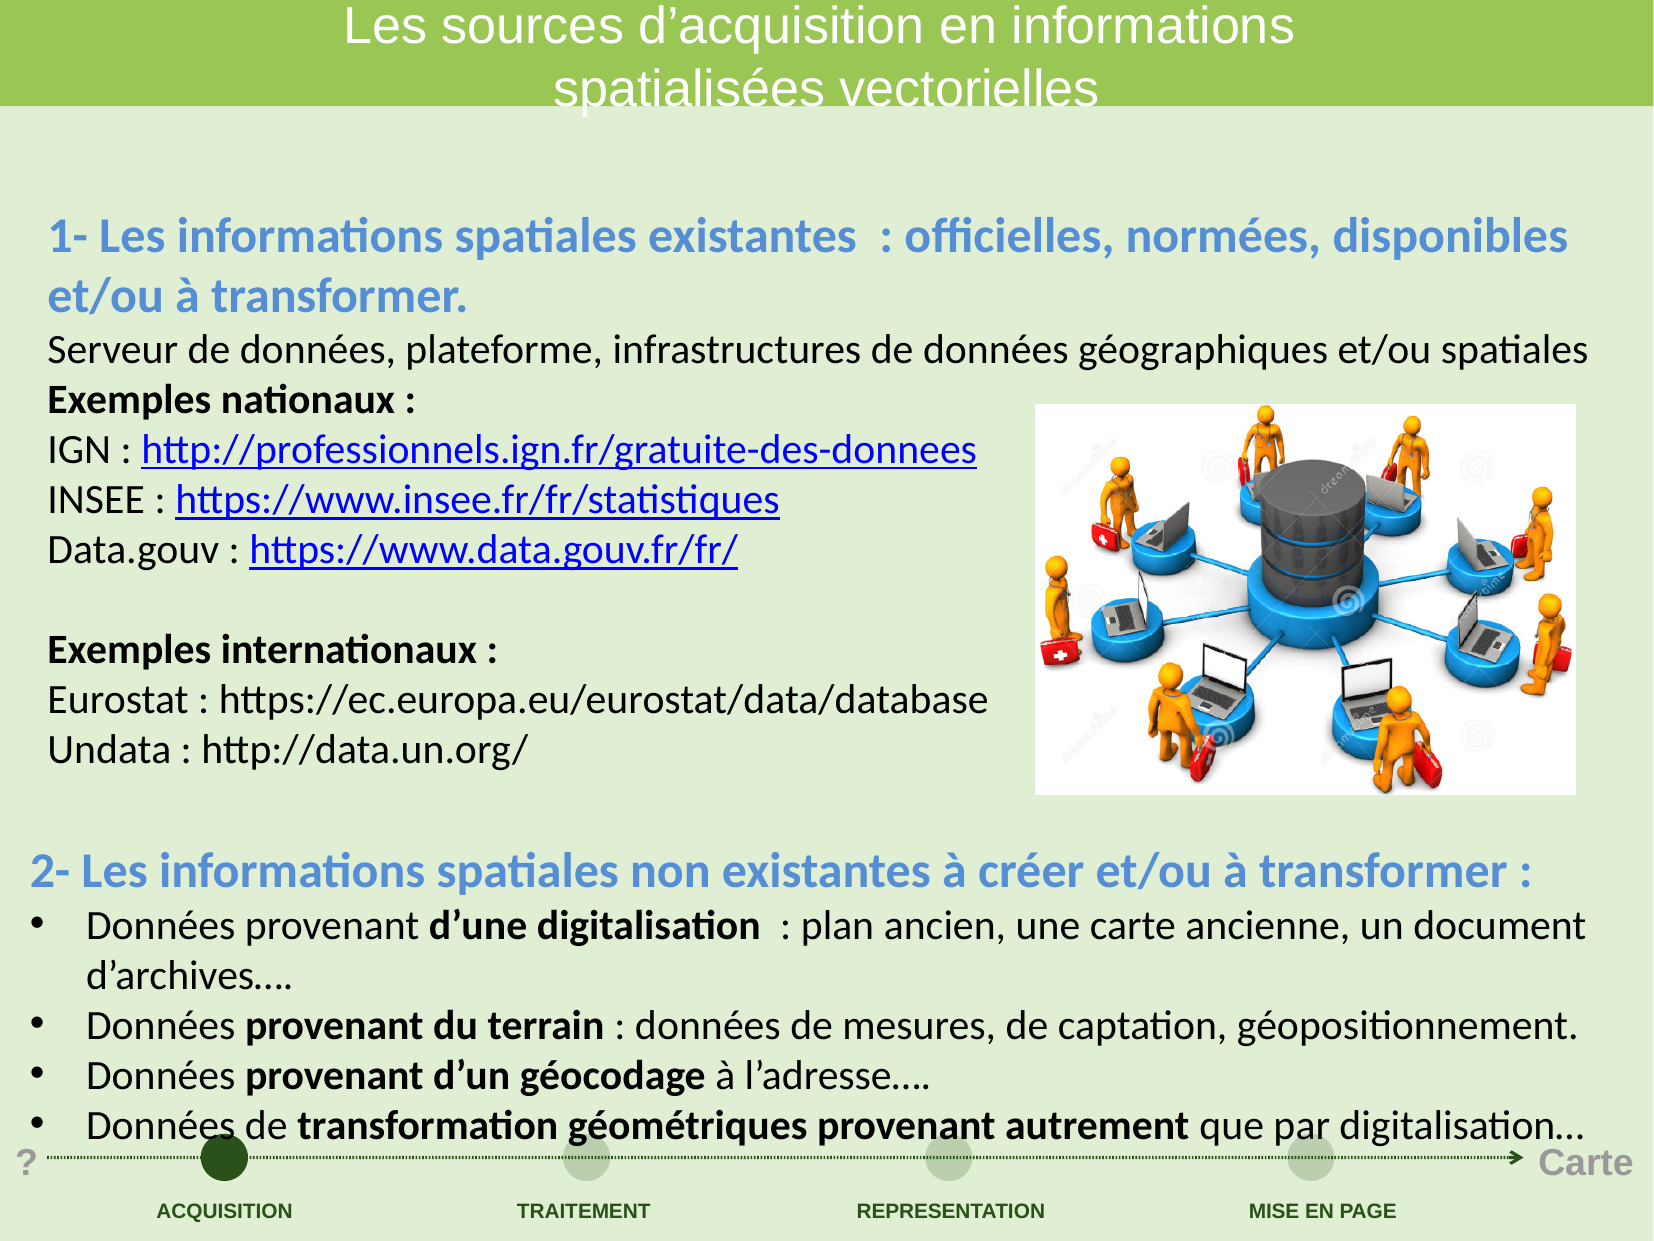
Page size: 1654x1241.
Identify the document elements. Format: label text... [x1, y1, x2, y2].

text_box 1- Les informations spatiales existantes : officielles, normées, disponibles et/ou à transformer. Serveur de données, plateforme, infrastructures de données géographiques et/ou spatiales Exemples nationaux : IGN : http://professionnels.ign.fr/gratuite-des-donnees INSEE : https://www.insee.fr/fr/statistiques Data.gouv : https://www.data.gouv.fr/fr/ Exemples internationaux : Eurostat : https://ec.europa.eu/eurostat/data/database Undata : http://data.un.org/ [32, 194, 1640, 930]
text_box ? [0, 1130, 54, 1190]
text_box [1287, 1156, 1335, 1182]
text_box [925, 1156, 973, 1182]
text_box TRAITEMENT [502, 1190, 666, 1231]
text_box Carte [1523, 1130, 1649, 1190]
text_box REPRESENTATION [841, 1190, 1060, 1231]
title Les sources d’acquisition en informations spatialisées vectorielles [82, 0, 1571, 158]
text_box MISE EN PAGE [1234, 1190, 1412, 1231]
text_box ACQUISITION [141, 1190, 308, 1231]
text_box [200, 1156, 248, 1182]
text_box 2- Les informations spatiales non existantes à créer et/ou à transformer : Données provenant d’une digitalisation : plan ancien, une carte ancienne, un document d’archives…. Données provenant du terrain : données de mesures, de captation, géopositionnement. Données provenant d’un géocodage à l’adresse…. Données de transformation géométriques provenant autrement que par digitalisation… [15, 830, 1623, 1156]
picture [1035, 404, 1576, 796]
text_box [562, 1156, 611, 1182]
